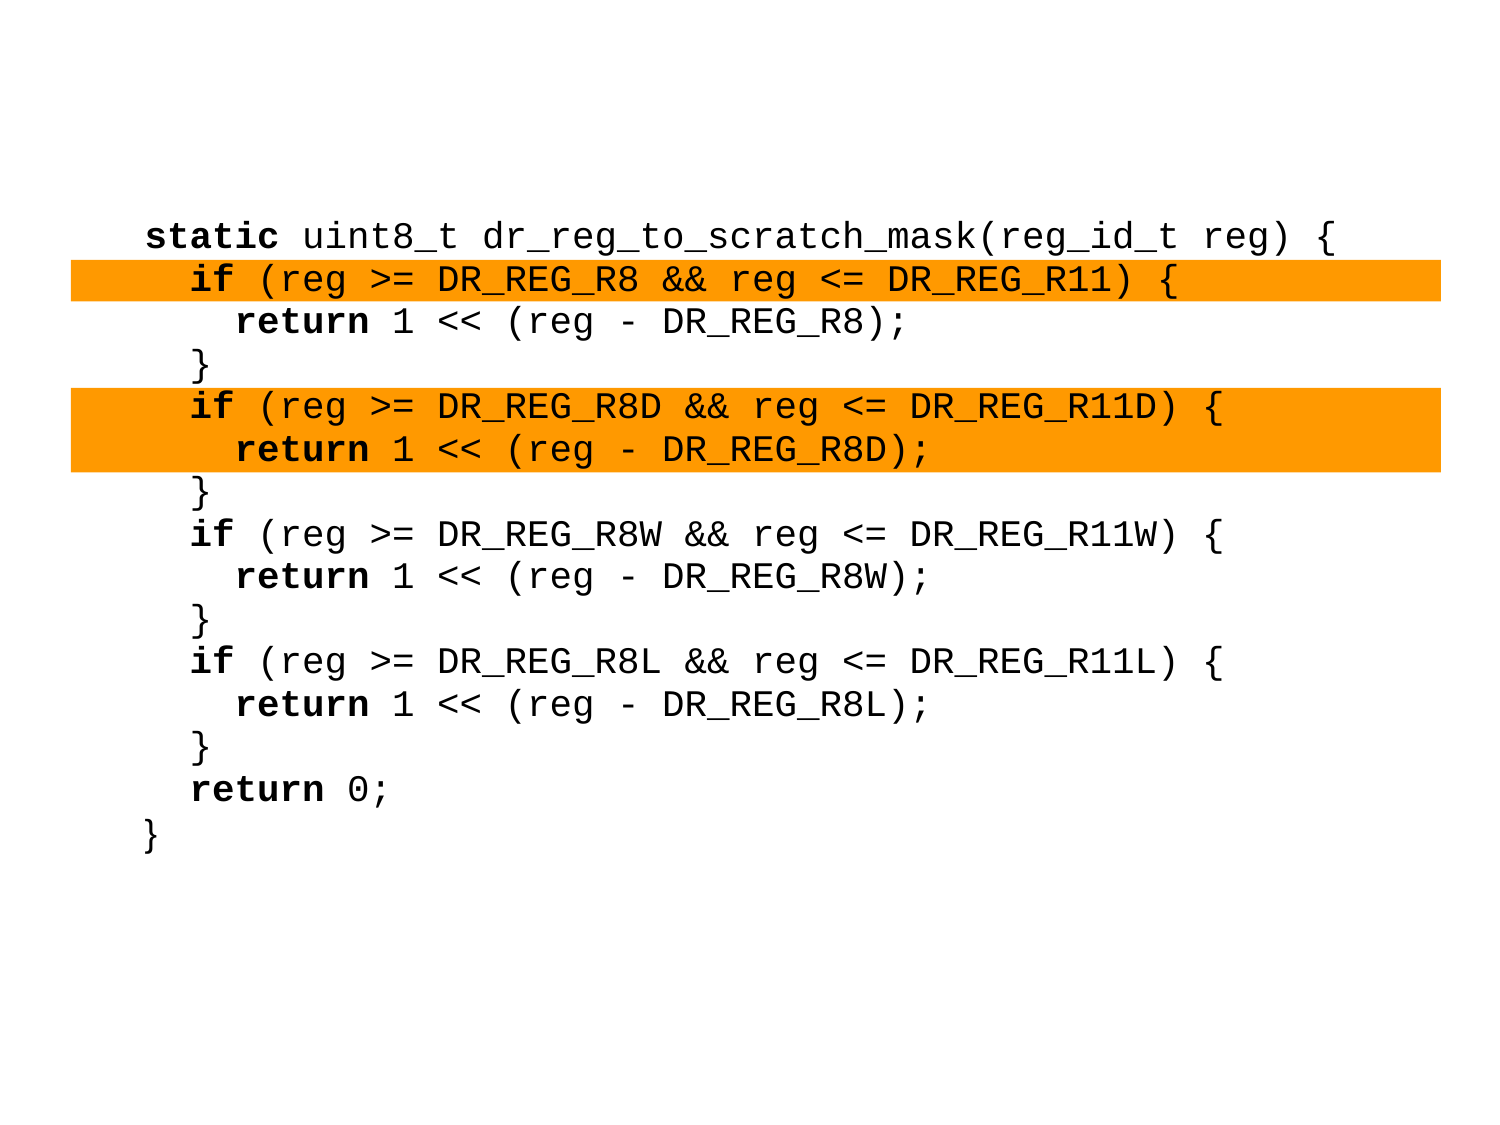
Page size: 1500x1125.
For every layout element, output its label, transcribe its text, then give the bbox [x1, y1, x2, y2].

text_box [70, 259, 129, 302]
text_box [1382, 387, 1441, 473]
text_box [1382, 259, 1441, 302]
text_box static uint8_t dr_reg_to_scratch_mask(reg_id_t reg) { if (reg >= DR_REG_R8 && reg <= DR_REG_R11) { return 1 << (reg - DR_REG_R8); } if (reg >= DR_REG_R8D && reg <= DR_REG_R11D) { return 1 << (reg - DR_REG_R8D); } if (reg >= DR_REG_R8W && reg <= DR_REG_R11W) { return 1 << (reg - DR_REG_R8W); } if (reg >= DR_REG_R8L && reg <= DR_REG_R11L) { return 1 << (reg - DR_REG_R8L); } return 0; } [129, 210, 1382, 863]
text_box [70, 387, 129, 473]
